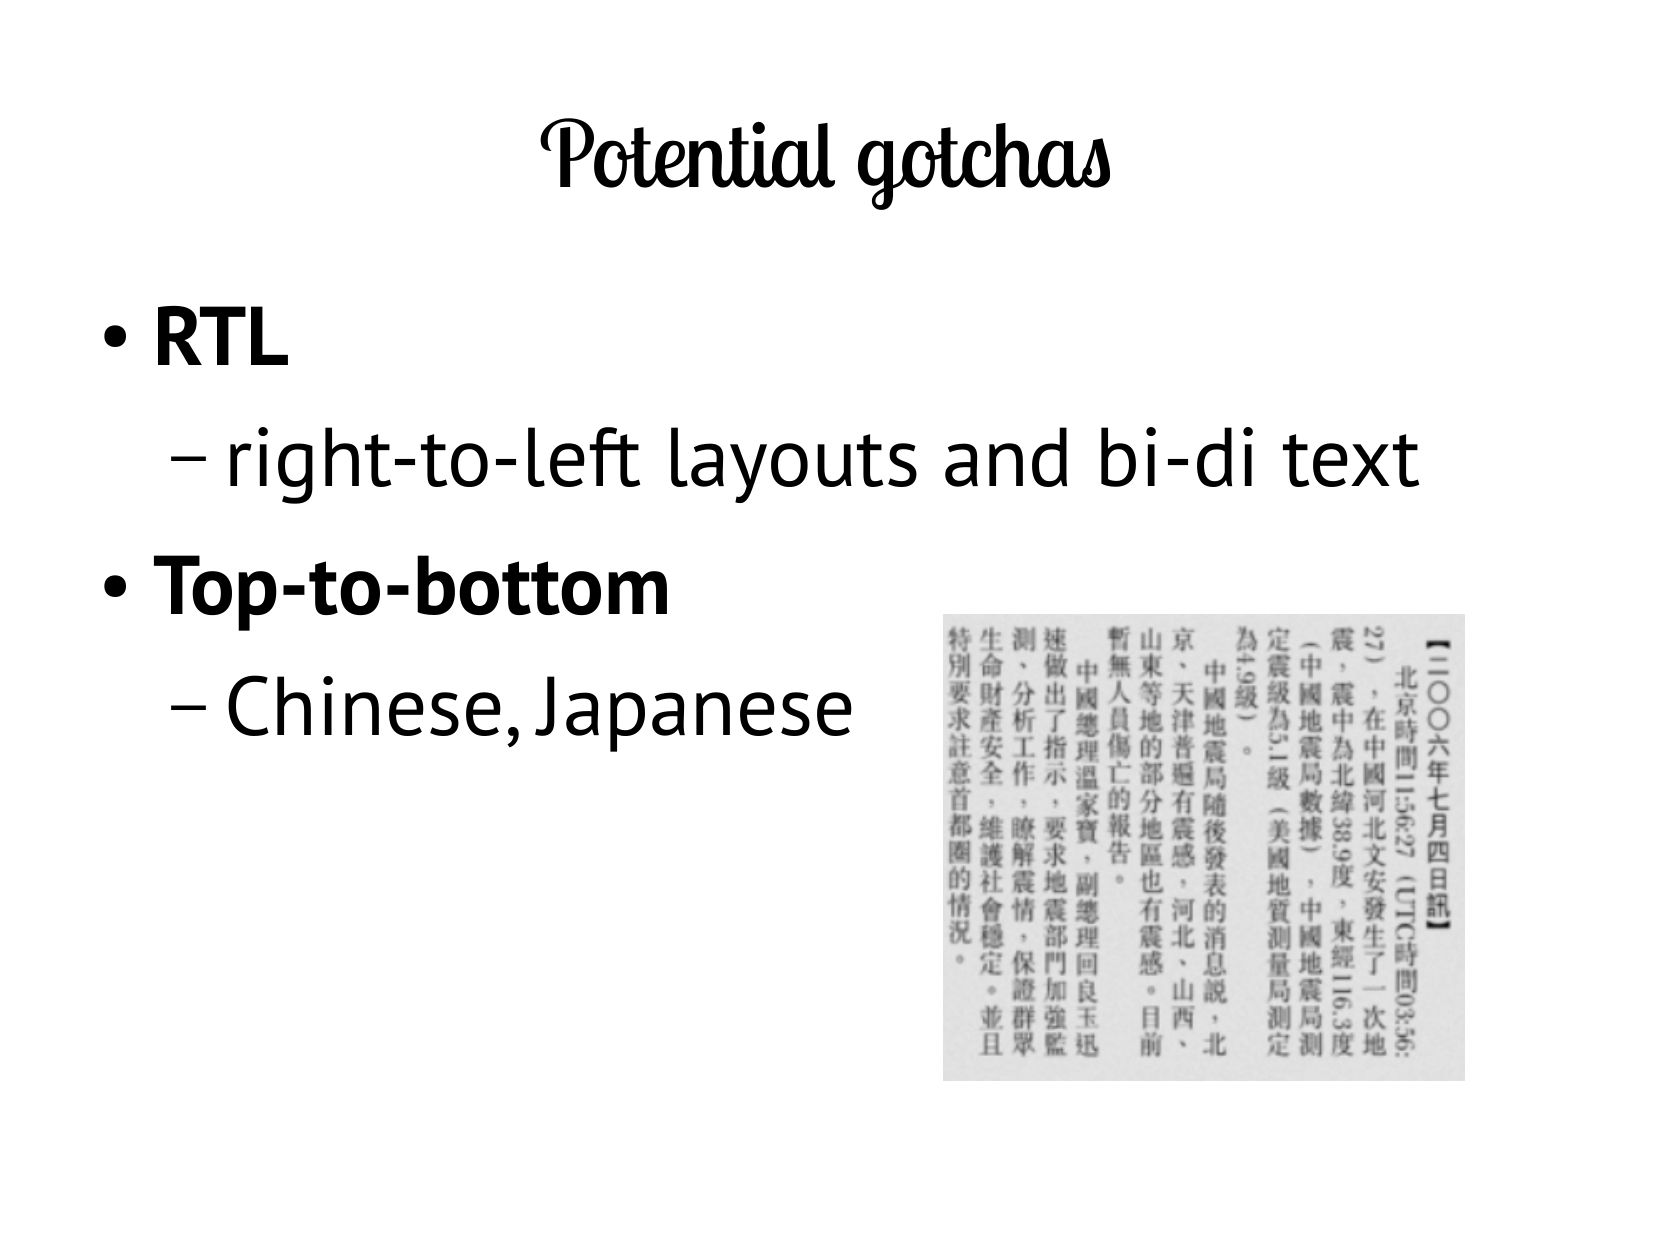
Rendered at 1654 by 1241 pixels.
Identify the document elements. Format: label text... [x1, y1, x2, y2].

picture [943, 614, 1465, 1081]
title Potential gotchas [82, 49, 1571, 257]
list RTL right-to-left layouts and bi-di text Top-to-bottom Chinese, Japanese [82, 290, 1571, 1010]
